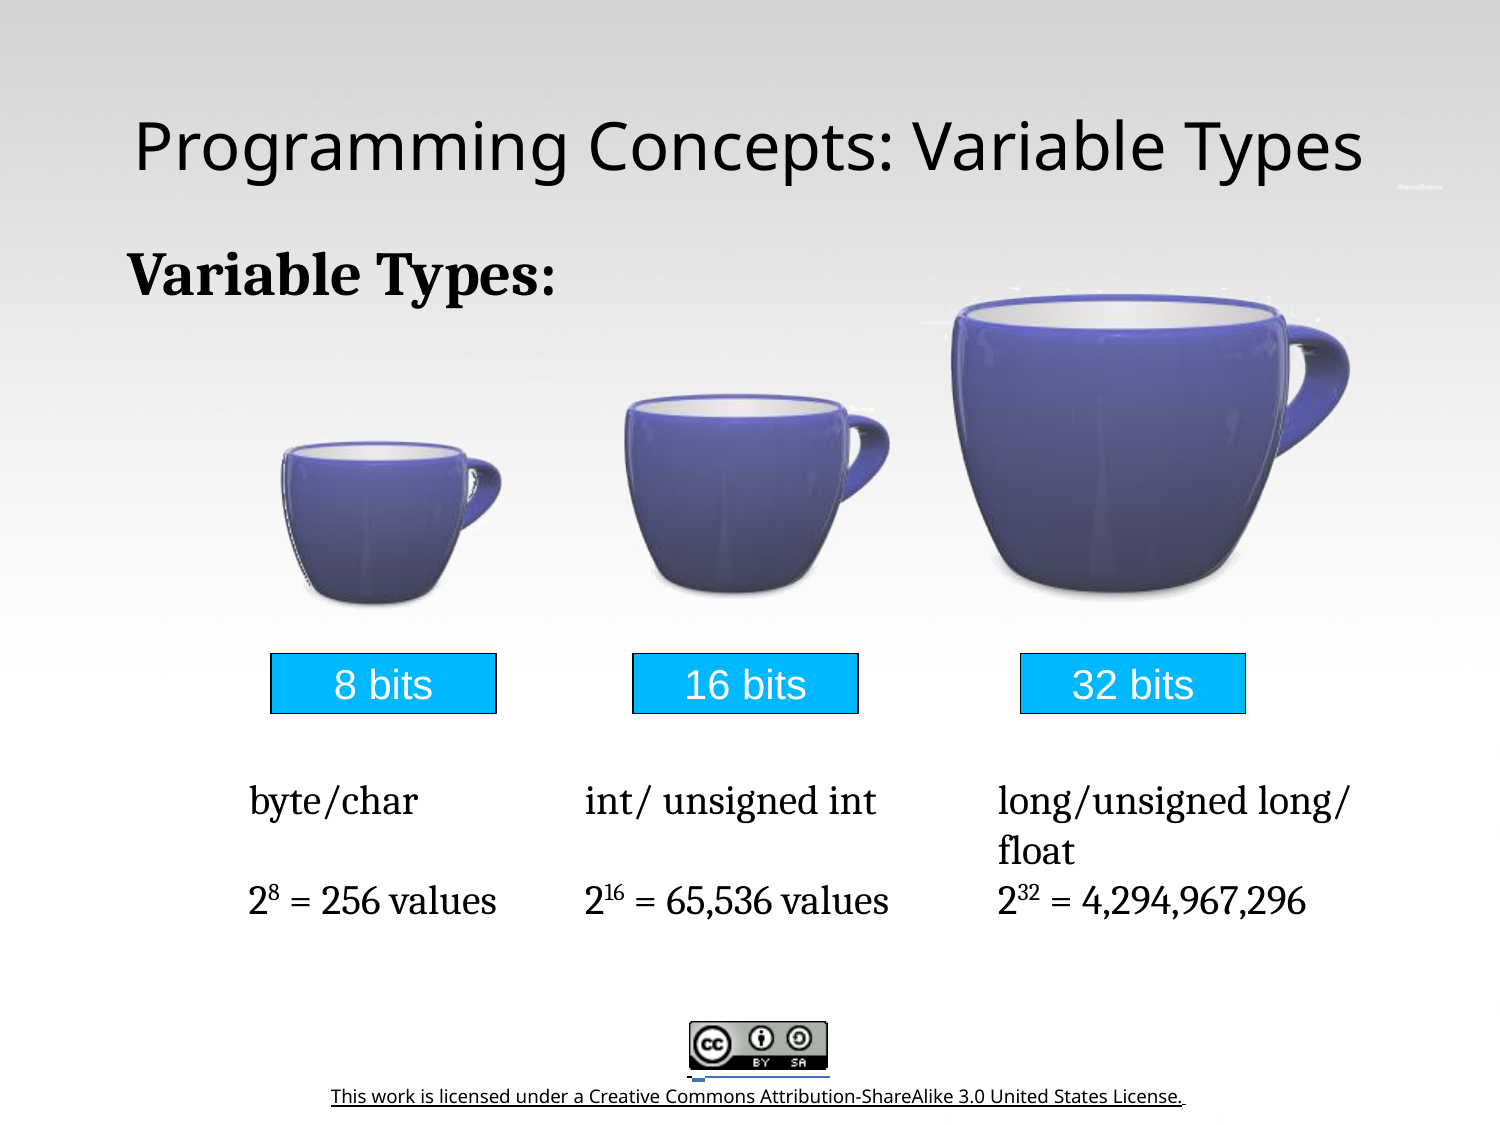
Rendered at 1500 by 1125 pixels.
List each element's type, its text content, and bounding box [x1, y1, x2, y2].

title Programming Concepts: Variable Types [60, 50, 1441, 238]
text_box 8 bits [271, 654, 497, 714]
picture [0, 0, 1500, 1125]
text_box long/unsigned long/ float 232 = 4,294,967,296 [983, 765, 1381, 931]
list Variable Types: [112, 225, 820, 326]
text_box 32 bits [1135, 684, 1147, 697]
text_box 16 bits [633, 653, 859, 714]
text_box int/ unsigned int 216 = 65,536 values [570, 765, 983, 931]
text_box 32 bits [1020, 684, 1246, 714]
text_box byte/char 28 = 256 values [233, 765, 570, 931]
